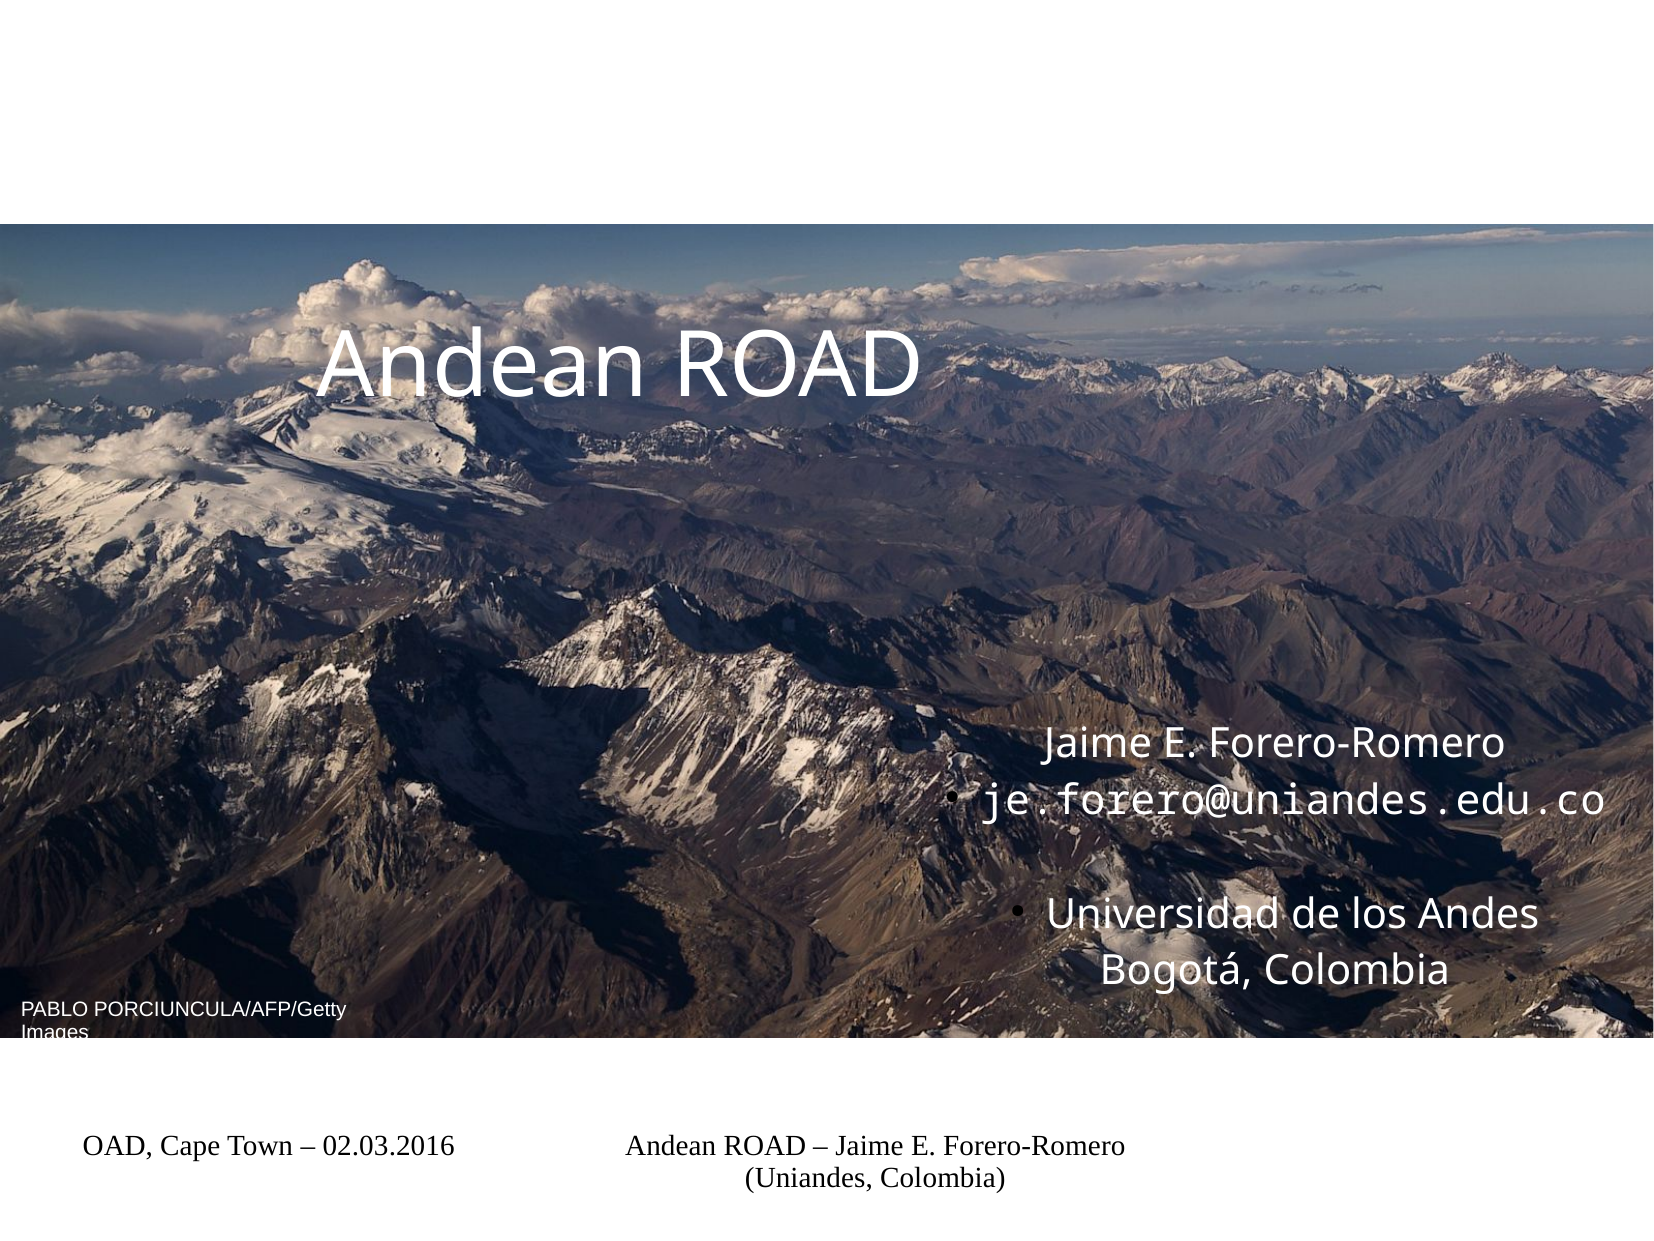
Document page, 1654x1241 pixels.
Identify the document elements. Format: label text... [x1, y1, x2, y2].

subtitle Jaime E. Forero-Romero je.forero@uniandes.edu.co Universidad de los Andes Bogotá, Colombia [930, 713, 1621, 997]
picture [69, 1029, 86, 1038]
picture [58, 1029, 63, 1038]
picture [29, 1029, 34, 1038]
text_box PABLO PORCIUNCULA/AFP/Getty Images [6, 990, 436, 1029]
picture [0, 224, 1654, 1038]
picture [42, 1029, 51, 1038]
title Andean ROAD [0, 257, 1366, 466]
picture [35, 1029, 40, 1038]
